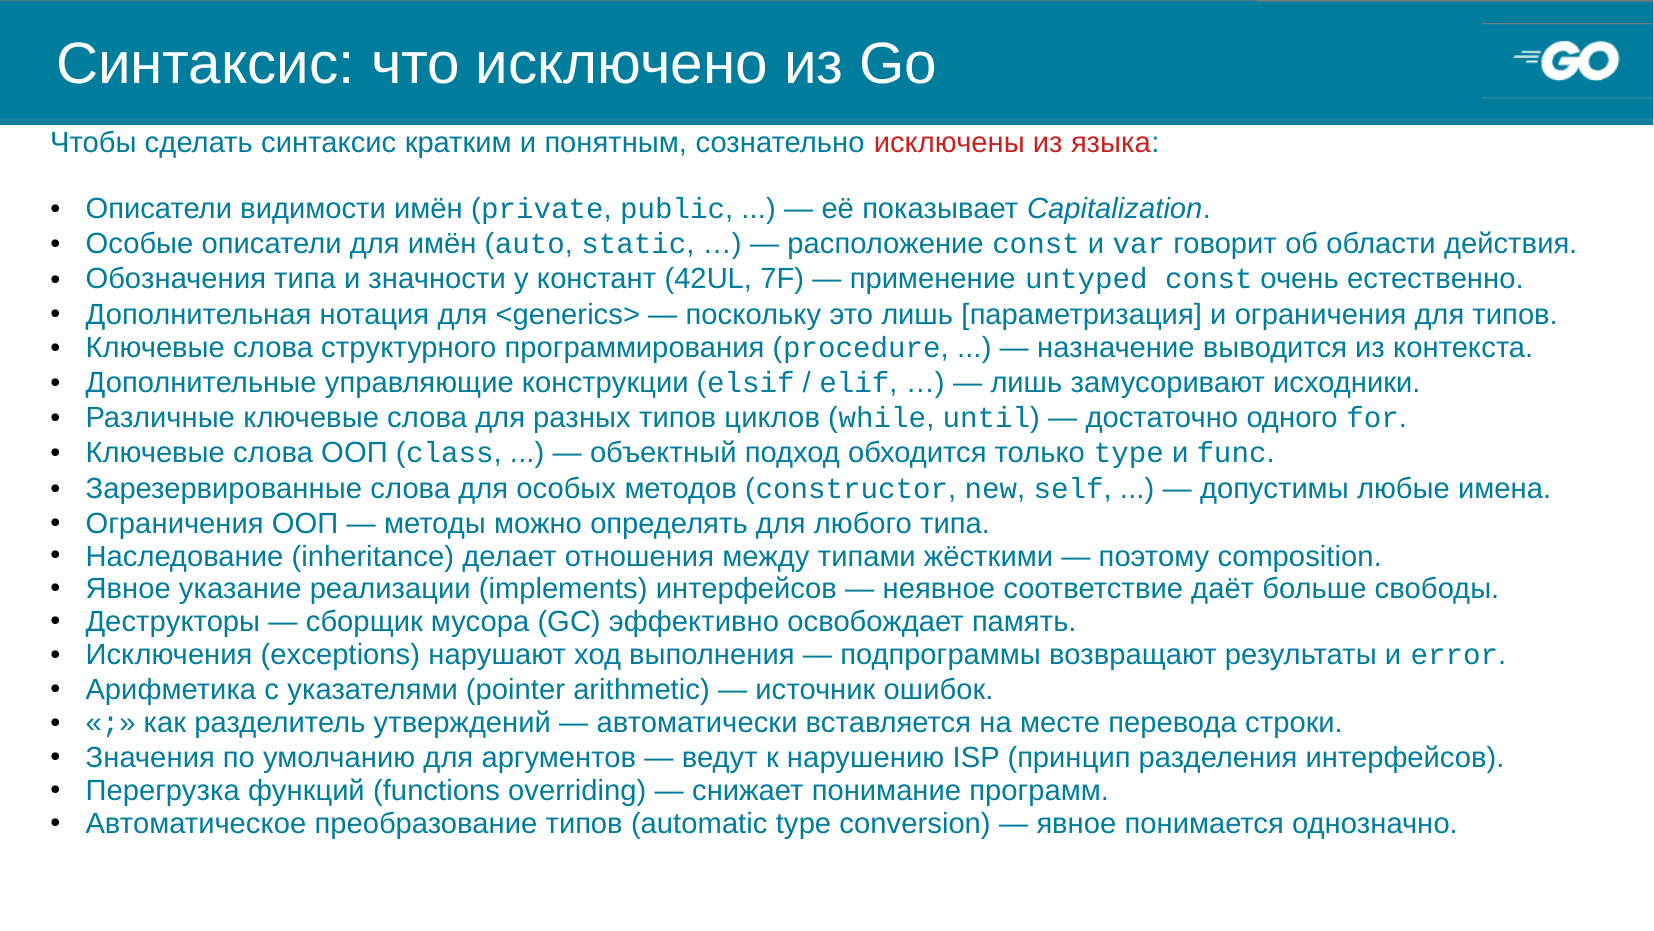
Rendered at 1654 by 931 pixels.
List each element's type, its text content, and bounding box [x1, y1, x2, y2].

text_box Синтаксис: что исключено из Go [41, 23, 1495, 104]
picture [1542, 41, 1619, 81]
text_box Чтобы сделать синтаксис кратким и понятным, сознательно исключены из языка: Описатели видимости имён (private, public, ...) — её показывает Capitalization. Особые описатели для имён (auto, static, …) — расположение const и var говорит об области действия. Обозначения типа и значности у констант (42UL, 7F) — применение untyped const очень естественно. Дополнительная нотация для <generics> — поскольку это лишь [параметризация] и ограничения для типов. Ключевые слова структурного программирования (procedure, ...) — назначение выводится из контекста. Дополнительные управляющие конструкции (elsif / elif, …) — лишь замусоривают исходники. Различные ключевые слова для разных типов циклов (while, until) — достаточно одного for. Ключевые слова ООП (class, ...) — объектный подход обходится только type и func. Зарезервированные слова для особых методов (constructor, new, self, ...) — допустимы любые имена. Ограничения ООП — методы можно определять для любого типа. Наследование (inheritance) делает отношения между типами жёсткими — поэтому composition. Явное указание реализации (implements) интерфейсов — неявное соответствие даёт больше свободы. Деструкторы — сборщик мусора (GC) эффективно освобождает память. Исключения (exceptions) нарушают ход выполнения — подпрограммы возвращают результаты и error. Арифметика с указателями (pointer arithmetic) — источник ошибок. «;» как разделитель утверждений — автоматически вставляется на месте перевода строки. Значения по умолчанию для аргументов — ведут к нарушению ISP (принцип разделения интерфейсов). Перегрузка функций (functions overriding) — снижает понимание программ. Автоматическое преобразование типов (automatic type conversion) — явное понимается однозначно. [35, 119, 1619, 886]
